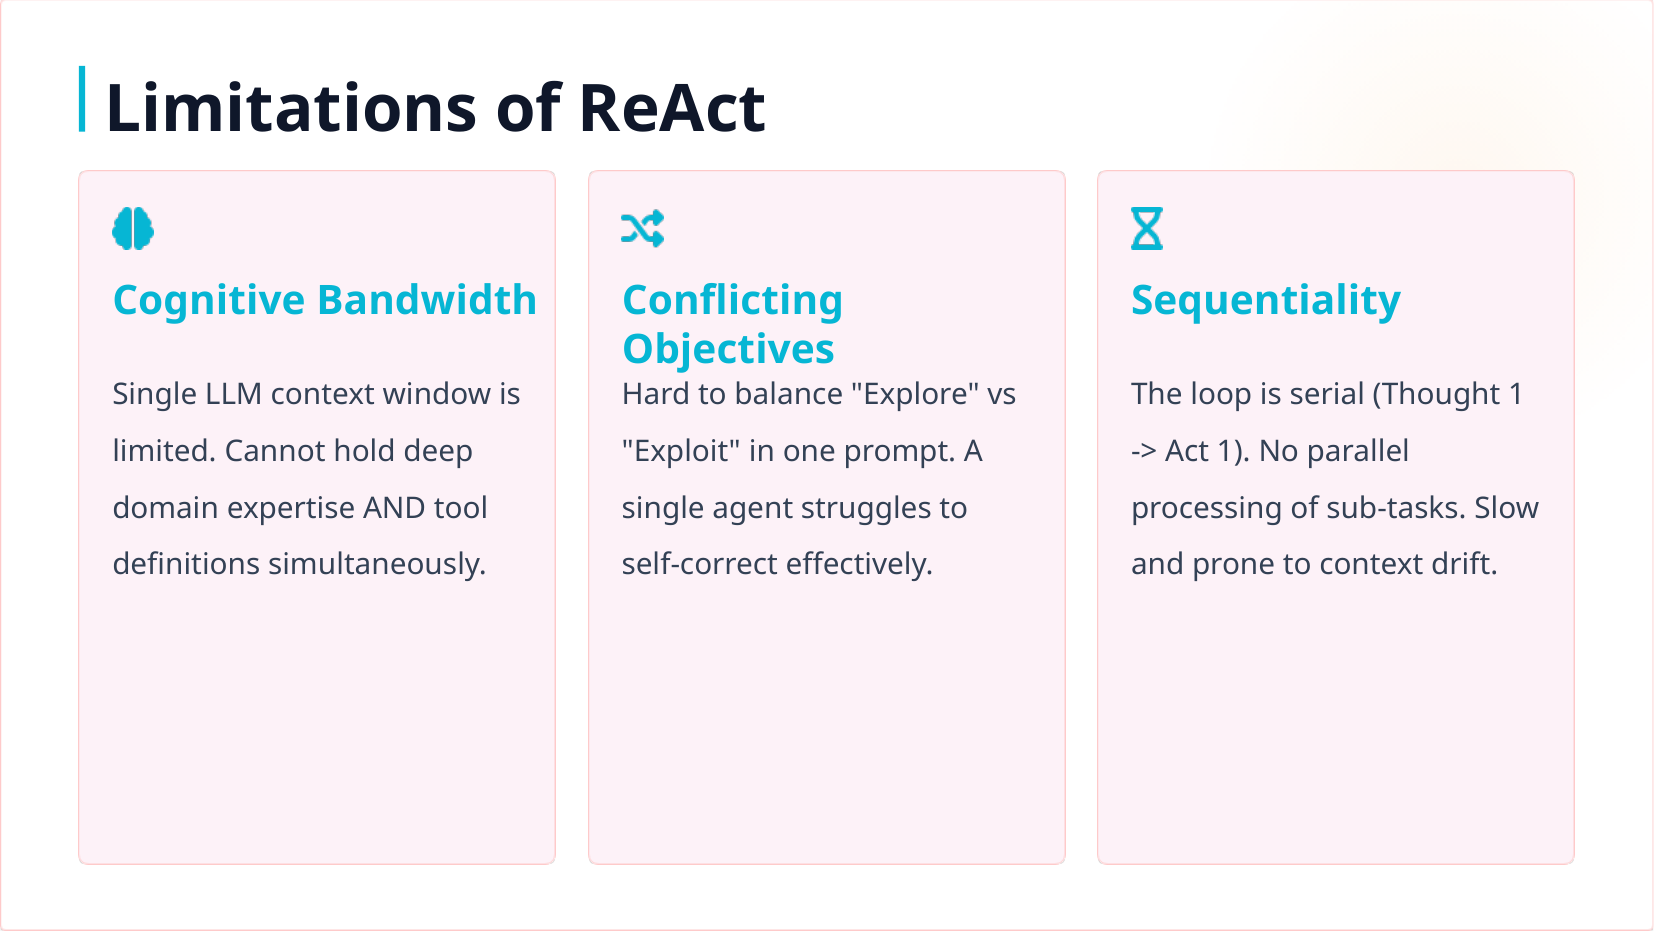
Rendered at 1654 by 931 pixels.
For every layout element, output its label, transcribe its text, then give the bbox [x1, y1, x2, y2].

text_box Limitations of ReAct [104, 65, 1649, 145]
text_box The loop is serial (Thought 1 -> Act 1). No parallel processing of sub-tasks. Slow and prone to context drift. [1131, 353, 1541, 581]
text_box [78, 65, 86, 132]
text_box Hard to balance "Explore" vs "Exploit" in one prompt. A single agent struggles to self-correct effectively. [621, 353, 1032, 581]
text_box Sequentiality [1131, 273, 1562, 323]
text_box Conflicting Objectives [621, 273, 1053, 372]
text_box Single LLM context window is limited. Cannot hold deep domain expertise AND tool definitions simultaneously. [112, 353, 523, 581]
text_box Cognitive Bandwidth [112, 273, 543, 323]
picture [0, 0, 1654, 931]
